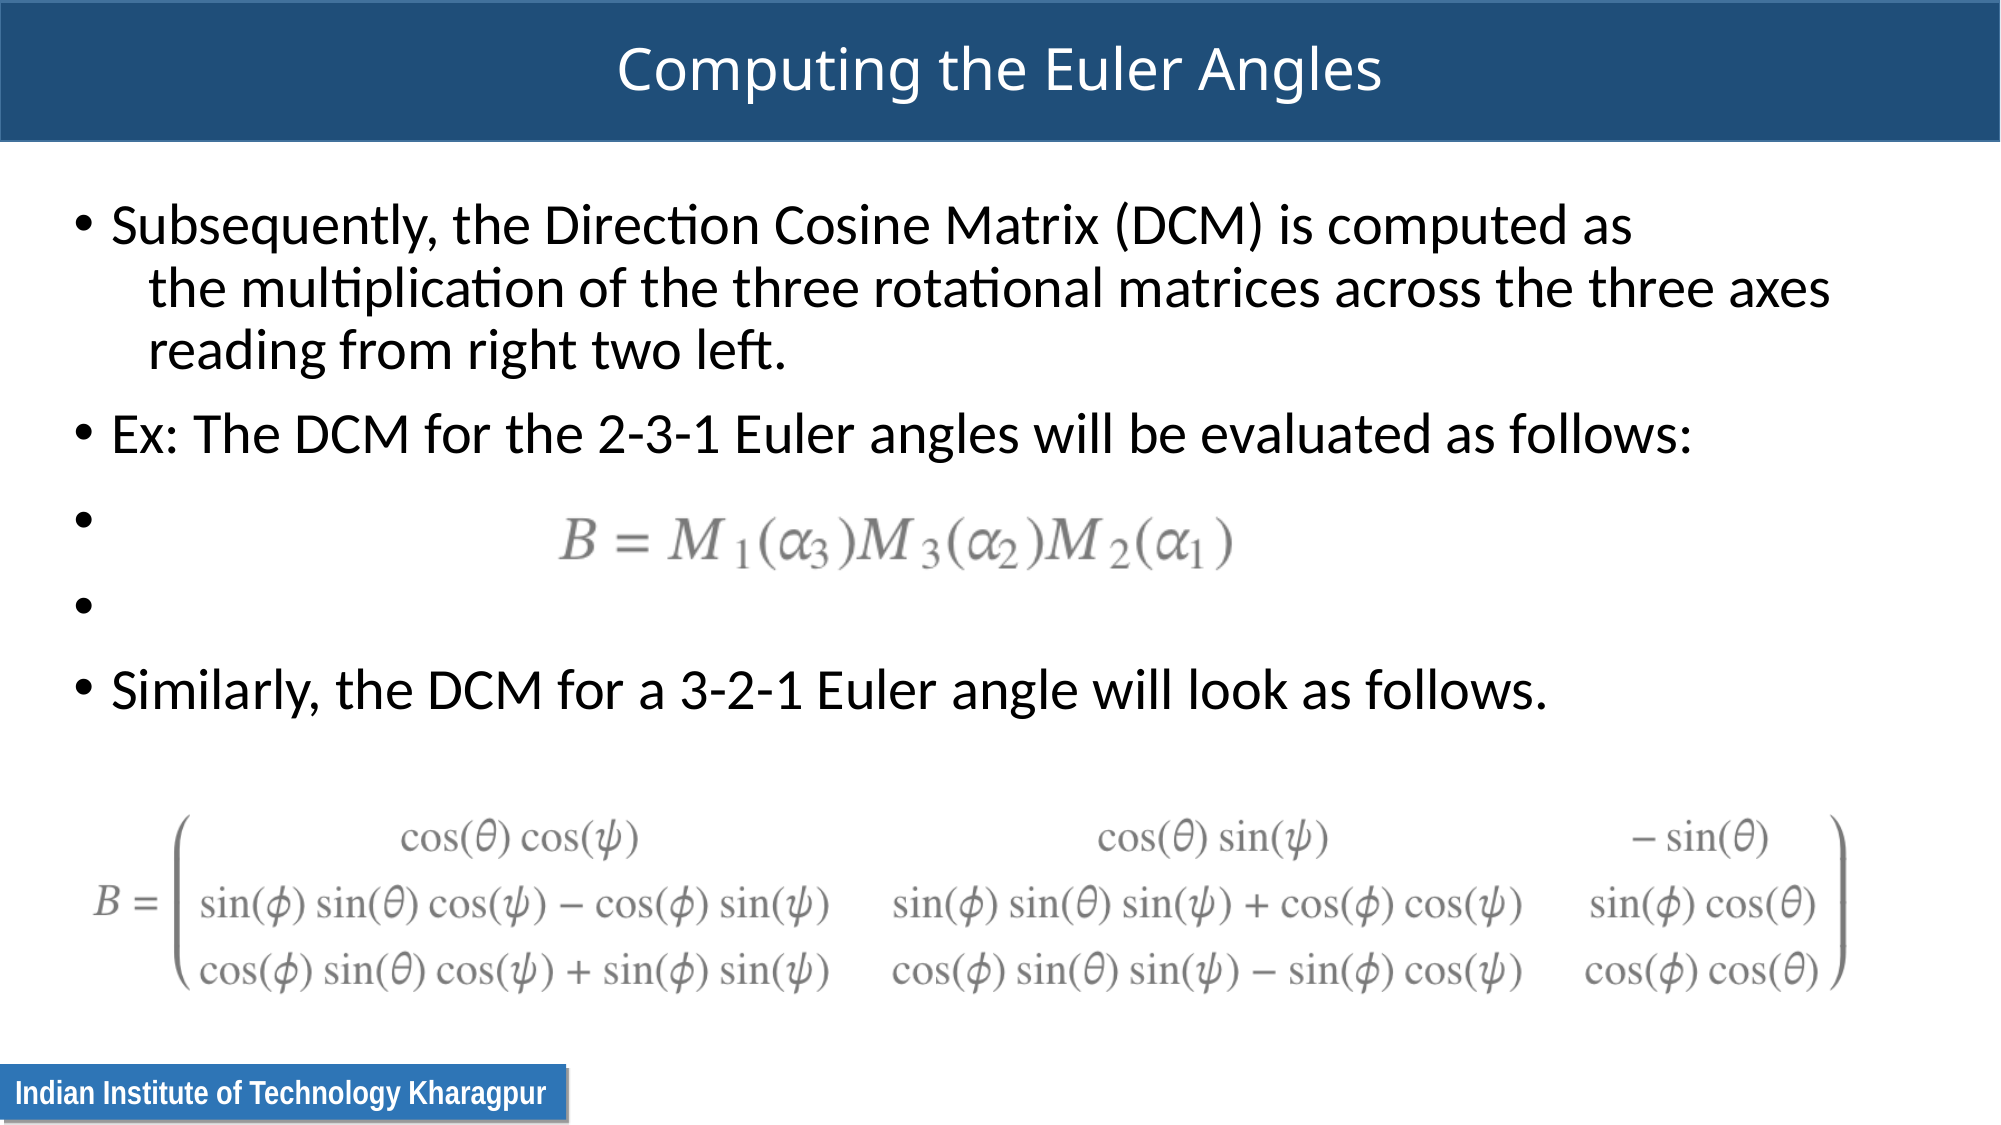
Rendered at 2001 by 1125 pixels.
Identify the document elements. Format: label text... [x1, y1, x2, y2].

title Computing the Euler Angles [0, 1, 2000, 141]
picture [527, 470, 1293, 655]
list Subsequently, the Direction Cosine Matrix (DCM) is computed as the multiplication of the three rotational matrices across the three axes reading from right two left. Ex: The DCM for the 2-3-1 Euler angles will be evaluated as follows: Similarly, the DCM for a 3-2-1 Euler angle will look as follows. [58, 186, 1954, 1065]
picture [58, 766, 1888, 1039]
